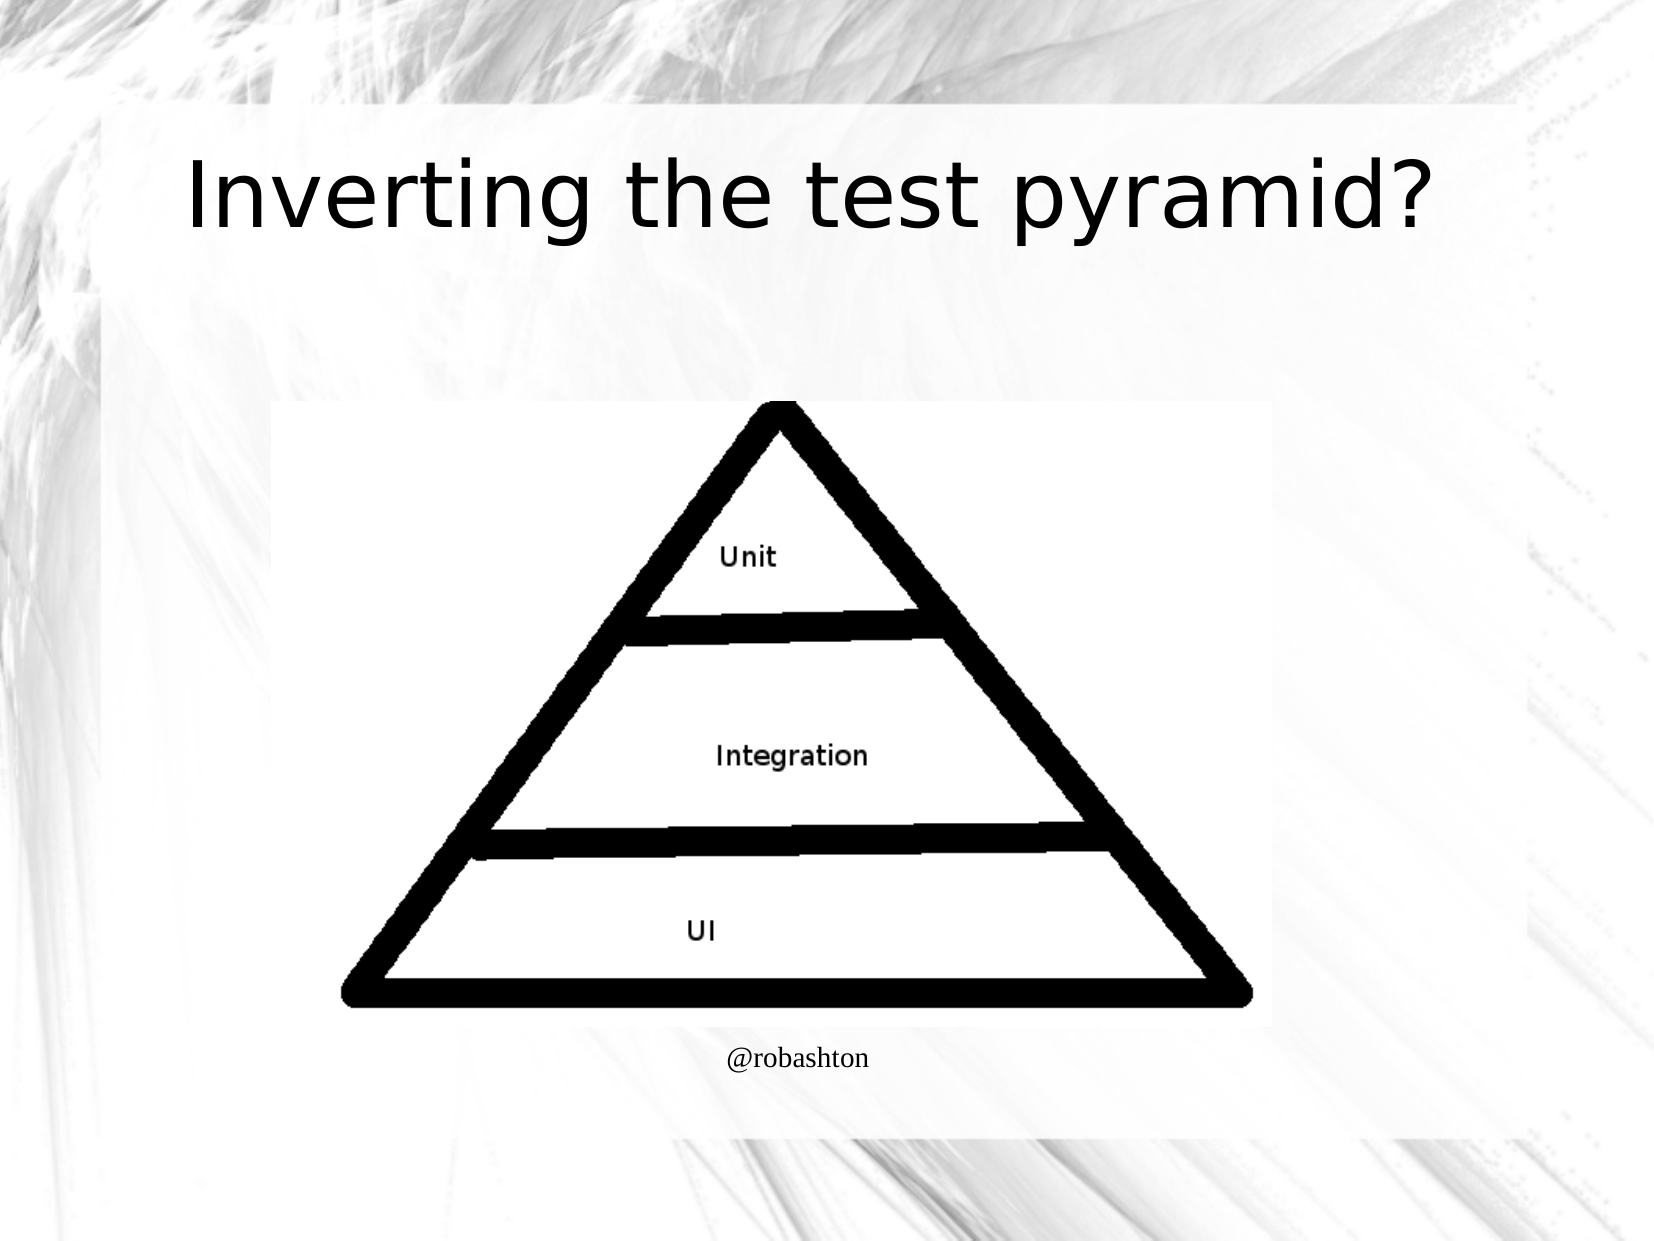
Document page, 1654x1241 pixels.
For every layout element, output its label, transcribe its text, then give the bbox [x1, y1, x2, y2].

title Inverting the test pyramid? [118, 112, 1506, 281]
picture [0, 0, 1654, 1241]
